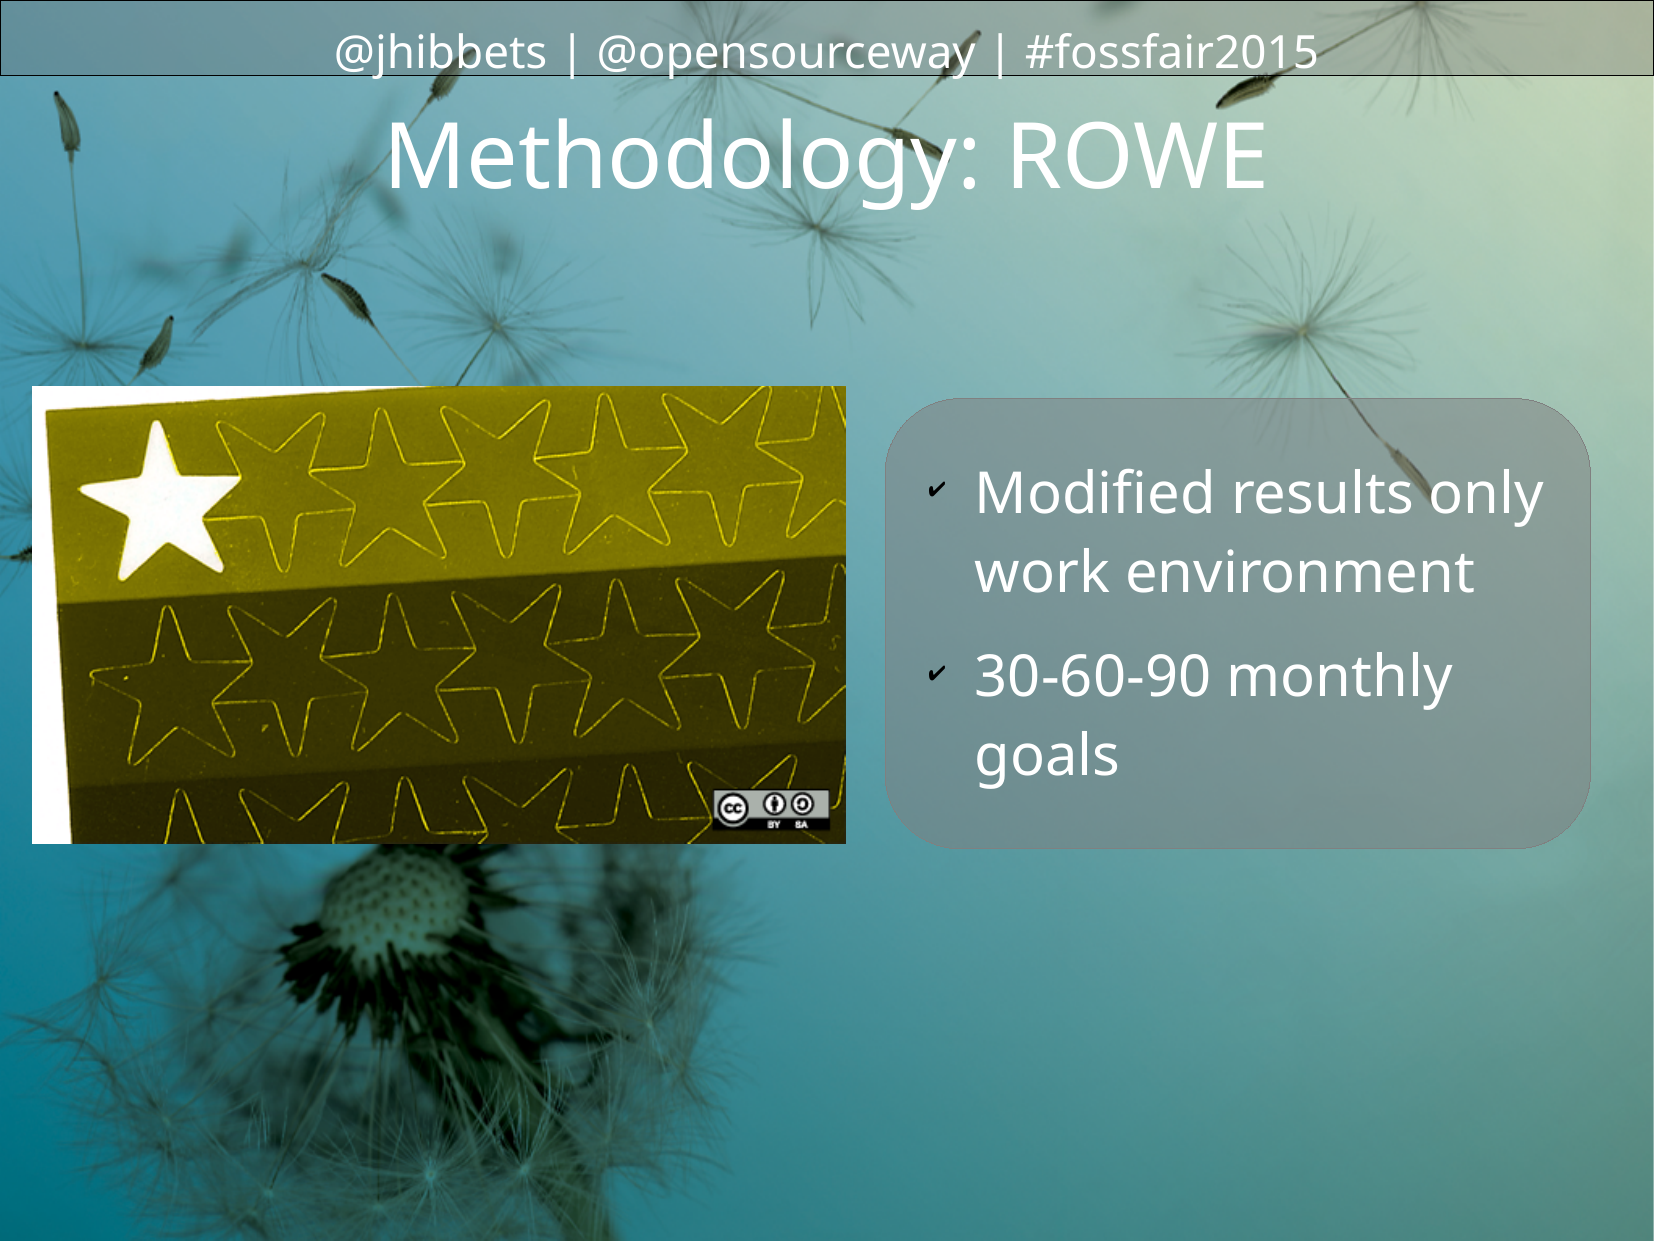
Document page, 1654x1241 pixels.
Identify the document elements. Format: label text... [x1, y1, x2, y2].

picture [0, 76, 1654, 1241]
text_box [885, 398, 1591, 840]
list Modified results only work environment 30-60-90 monthly goals [913, 451, 1551, 855]
title Methodology: ROWE [82, 49, 1571, 257]
